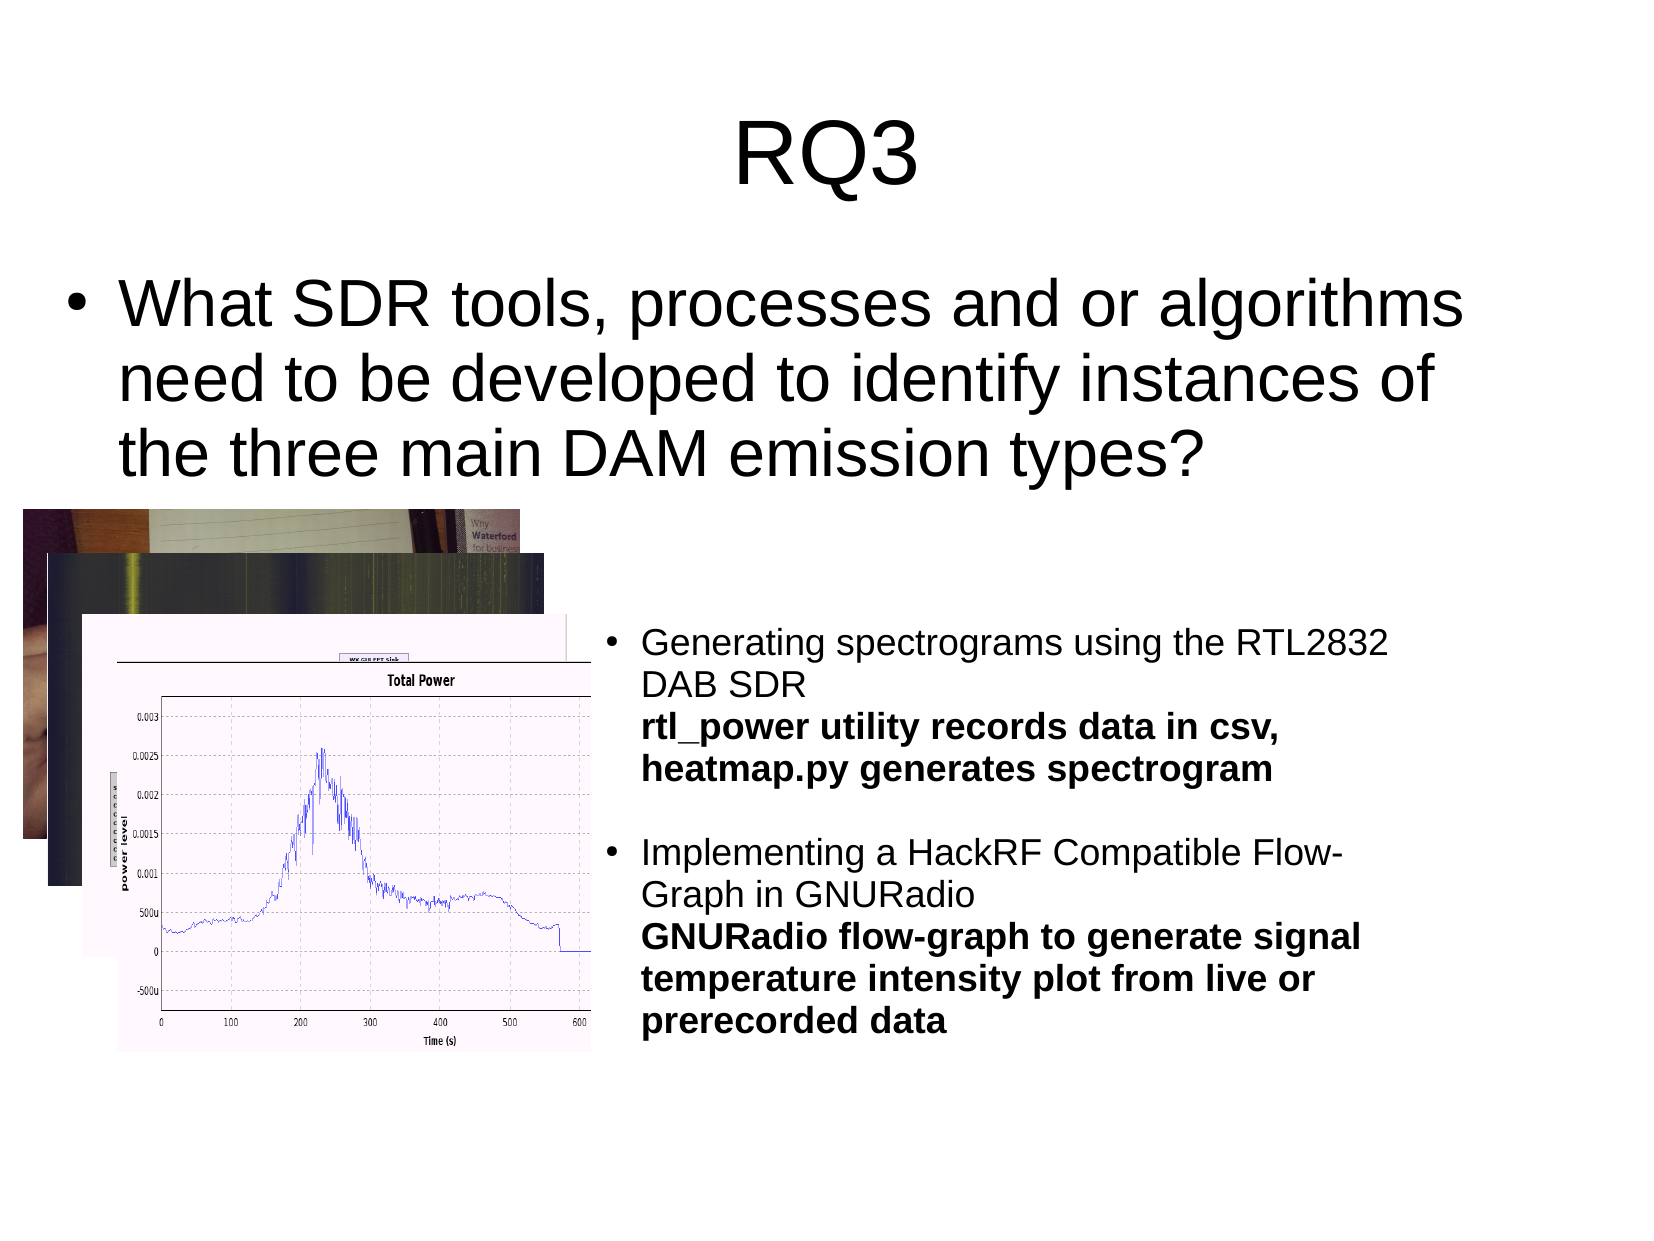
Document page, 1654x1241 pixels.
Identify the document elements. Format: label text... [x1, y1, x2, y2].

title RQ3 [82, 49, 1571, 257]
picture [23, 509, 591, 1052]
text_box Generating spectrograms using the RTL2832 DAB SDR rtl_power utility records data in csv, heatmap.py generates spectrogram Implementing a HackRF Compatible Flow-Graph in GNURadio GNURadio flow-graph to generate signal temperature intensity plot from live or prerecorded data [590, 614, 1453, 1075]
list What SDR tools, processes and or algorithms need to be developed to identify instances of the three main DAM emission types? [47, 266, 1536, 709]
